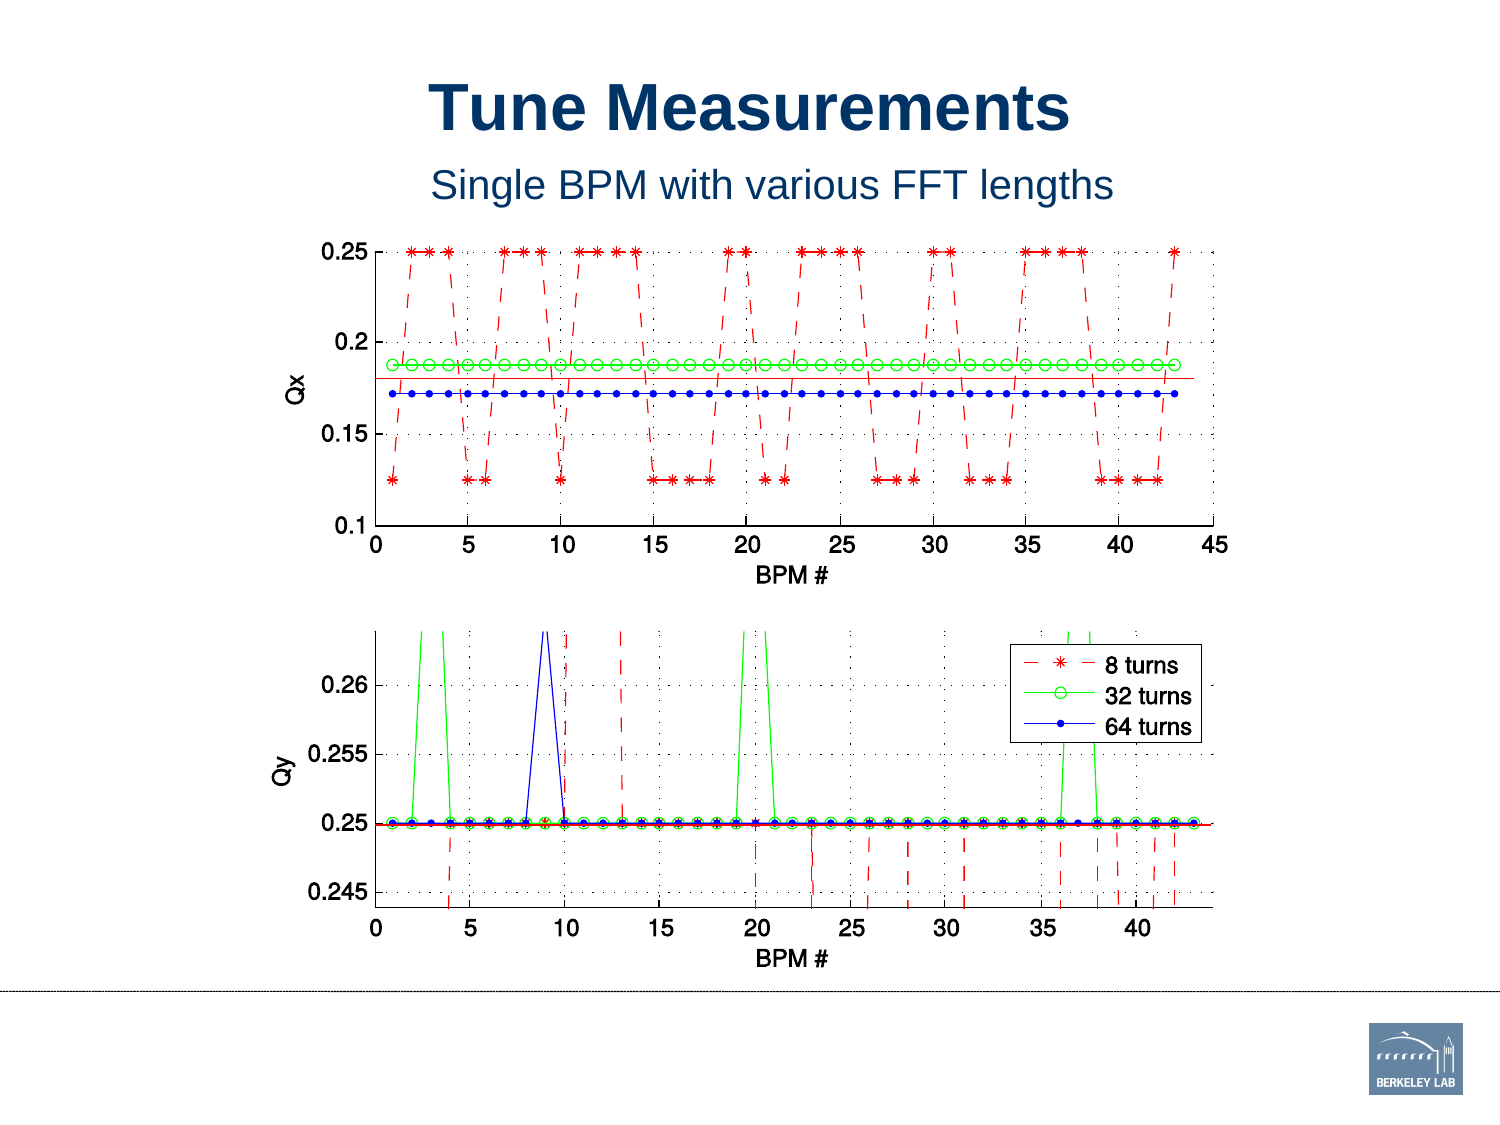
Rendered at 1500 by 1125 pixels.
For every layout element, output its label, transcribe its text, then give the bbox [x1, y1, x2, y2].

picture [270, 239, 1231, 976]
picture [1369, 1023, 1463, 1095]
title Tune Measurements [111, 42, 1389, 149]
text_box Single BPM with various FFT lengths [60, 149, 1486, 215]
